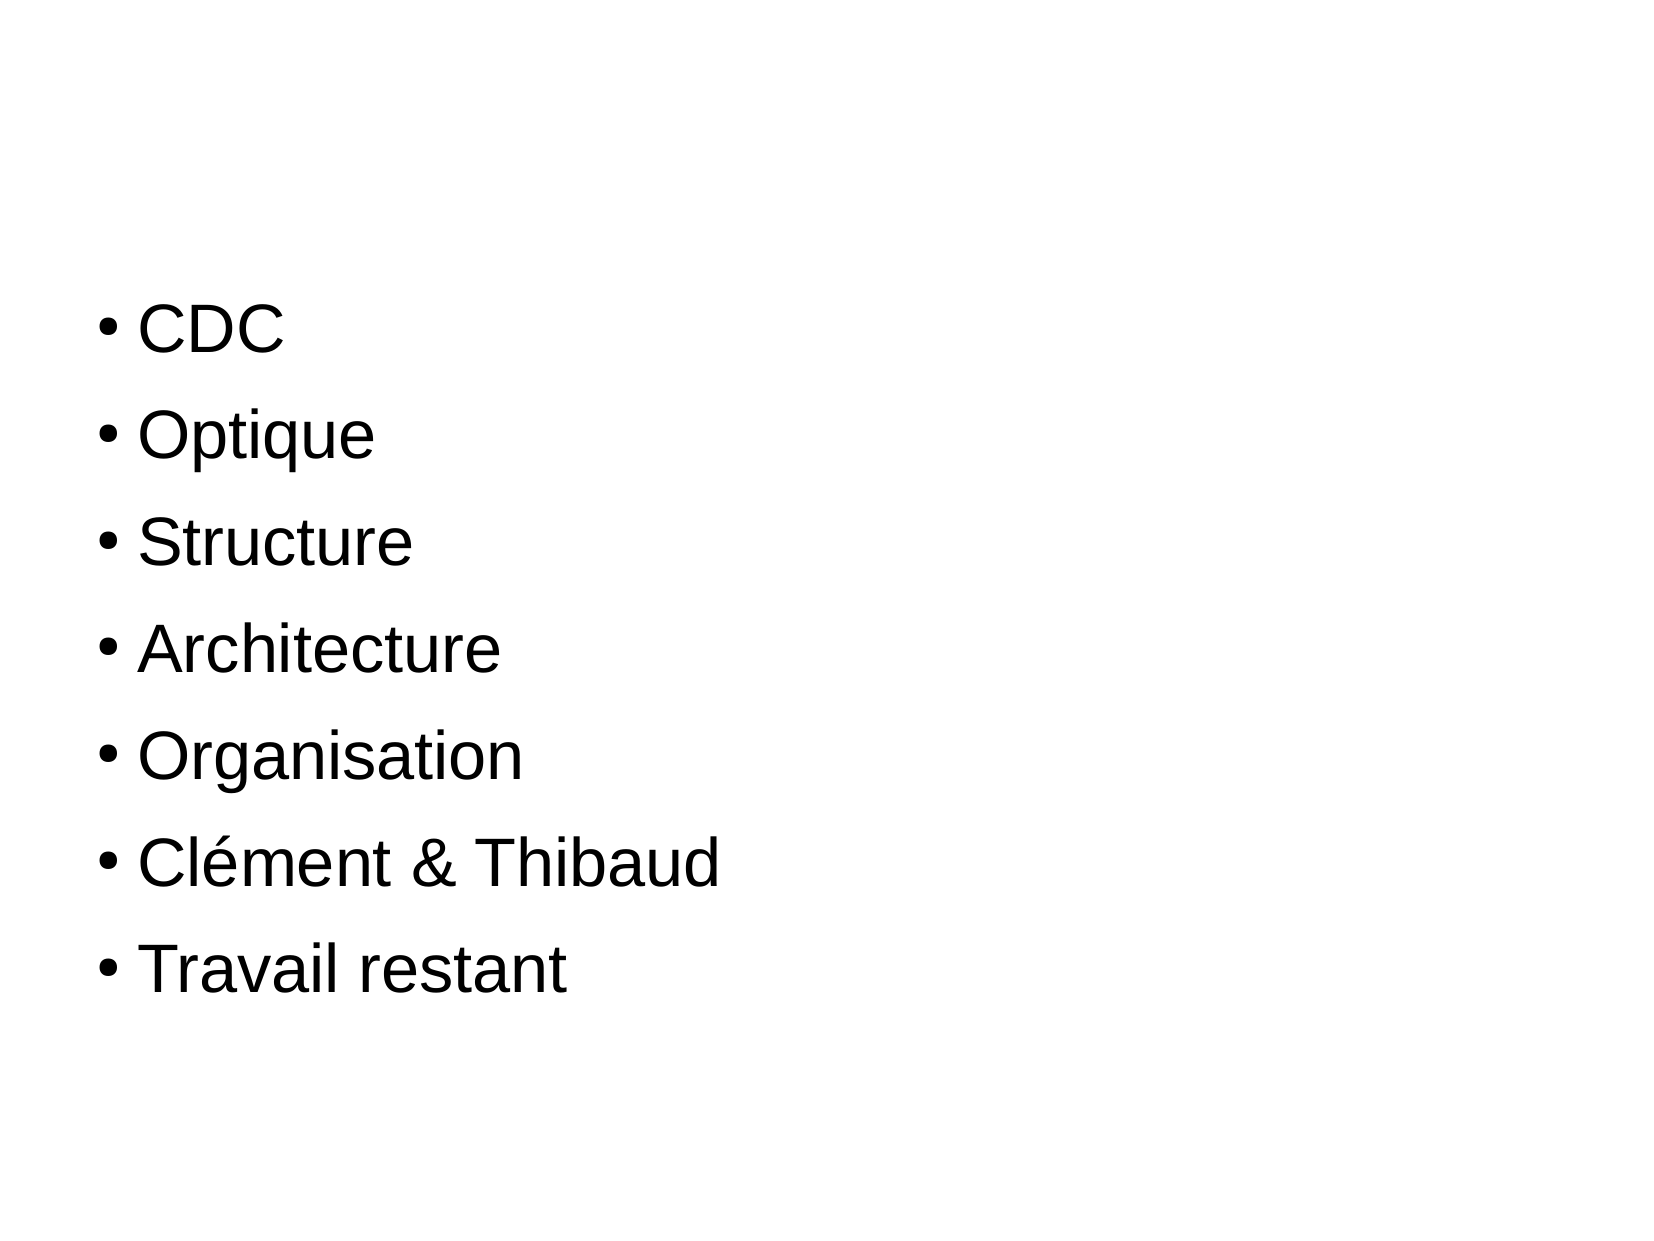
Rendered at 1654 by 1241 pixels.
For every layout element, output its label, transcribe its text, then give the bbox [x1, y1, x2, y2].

list CDC Optique Structure Architecture Organisation Clément & Thibaud Travail restant [82, 290, 1571, 1010]
